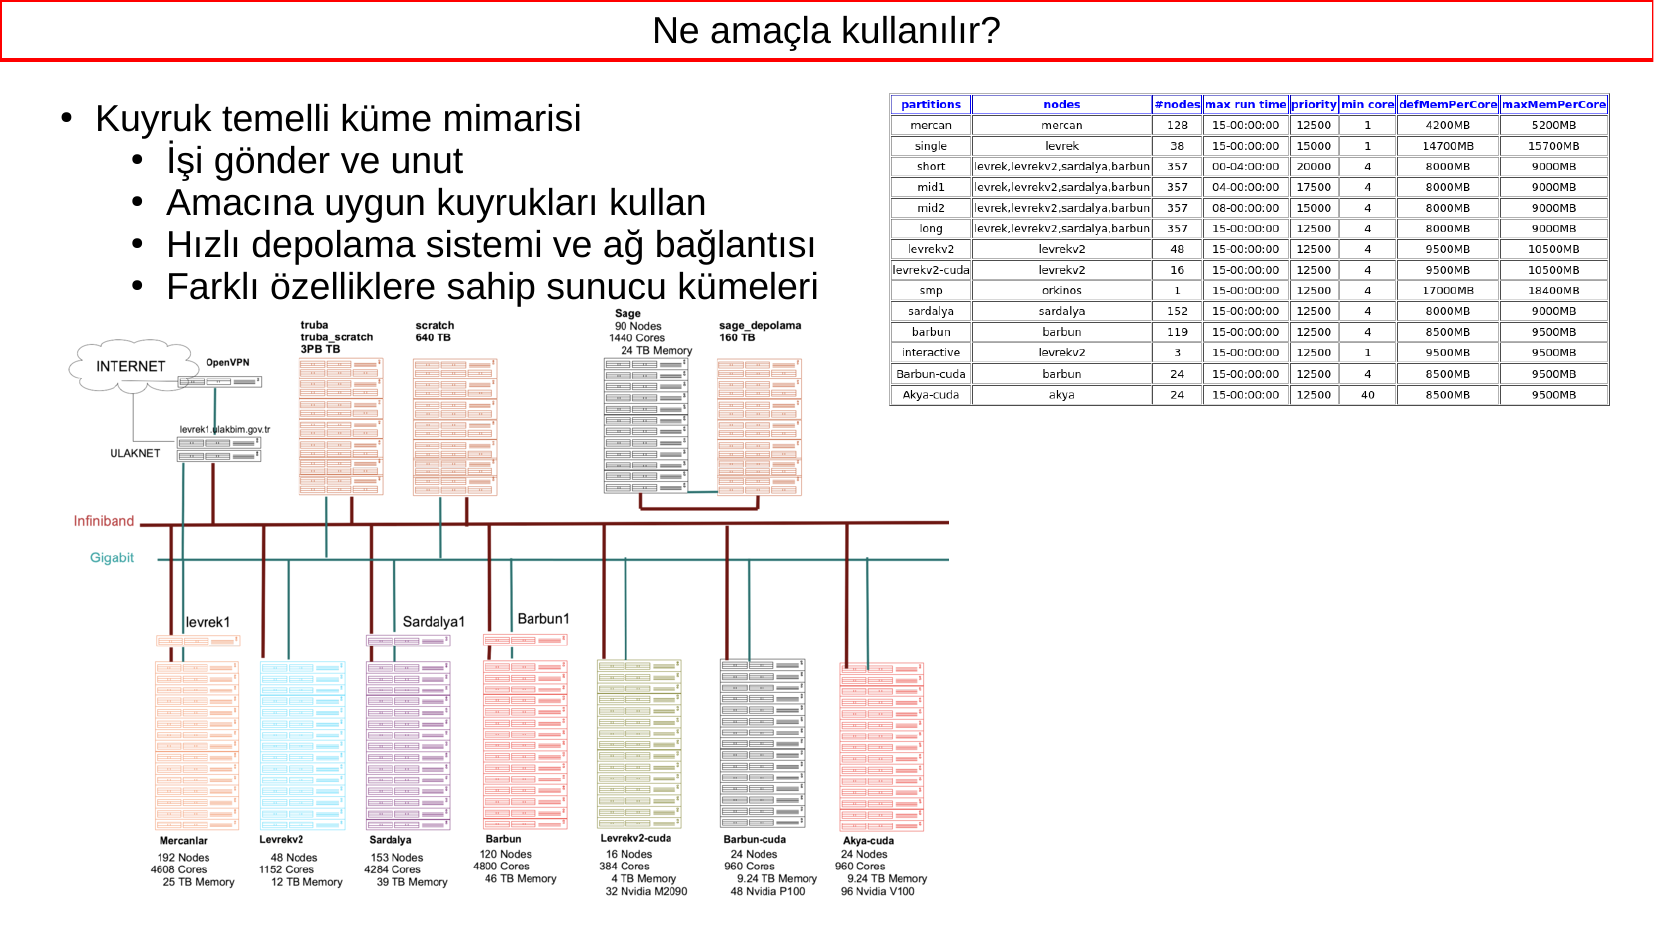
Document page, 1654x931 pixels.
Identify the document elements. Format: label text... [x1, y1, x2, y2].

text_box Ne amaçla kullanılır? [0, 0, 1654, 61]
picture [68, 89, 1613, 912]
text_box Kuyruk temelli küme mimarisi İşi gönder ve unut Amacına uygun kuyrukları kullan Hızlı depolama sistemi ve ağ bağlantısı Farklı özelliklere sahip sunucu kümeleri [45, 90, 885, 315]
